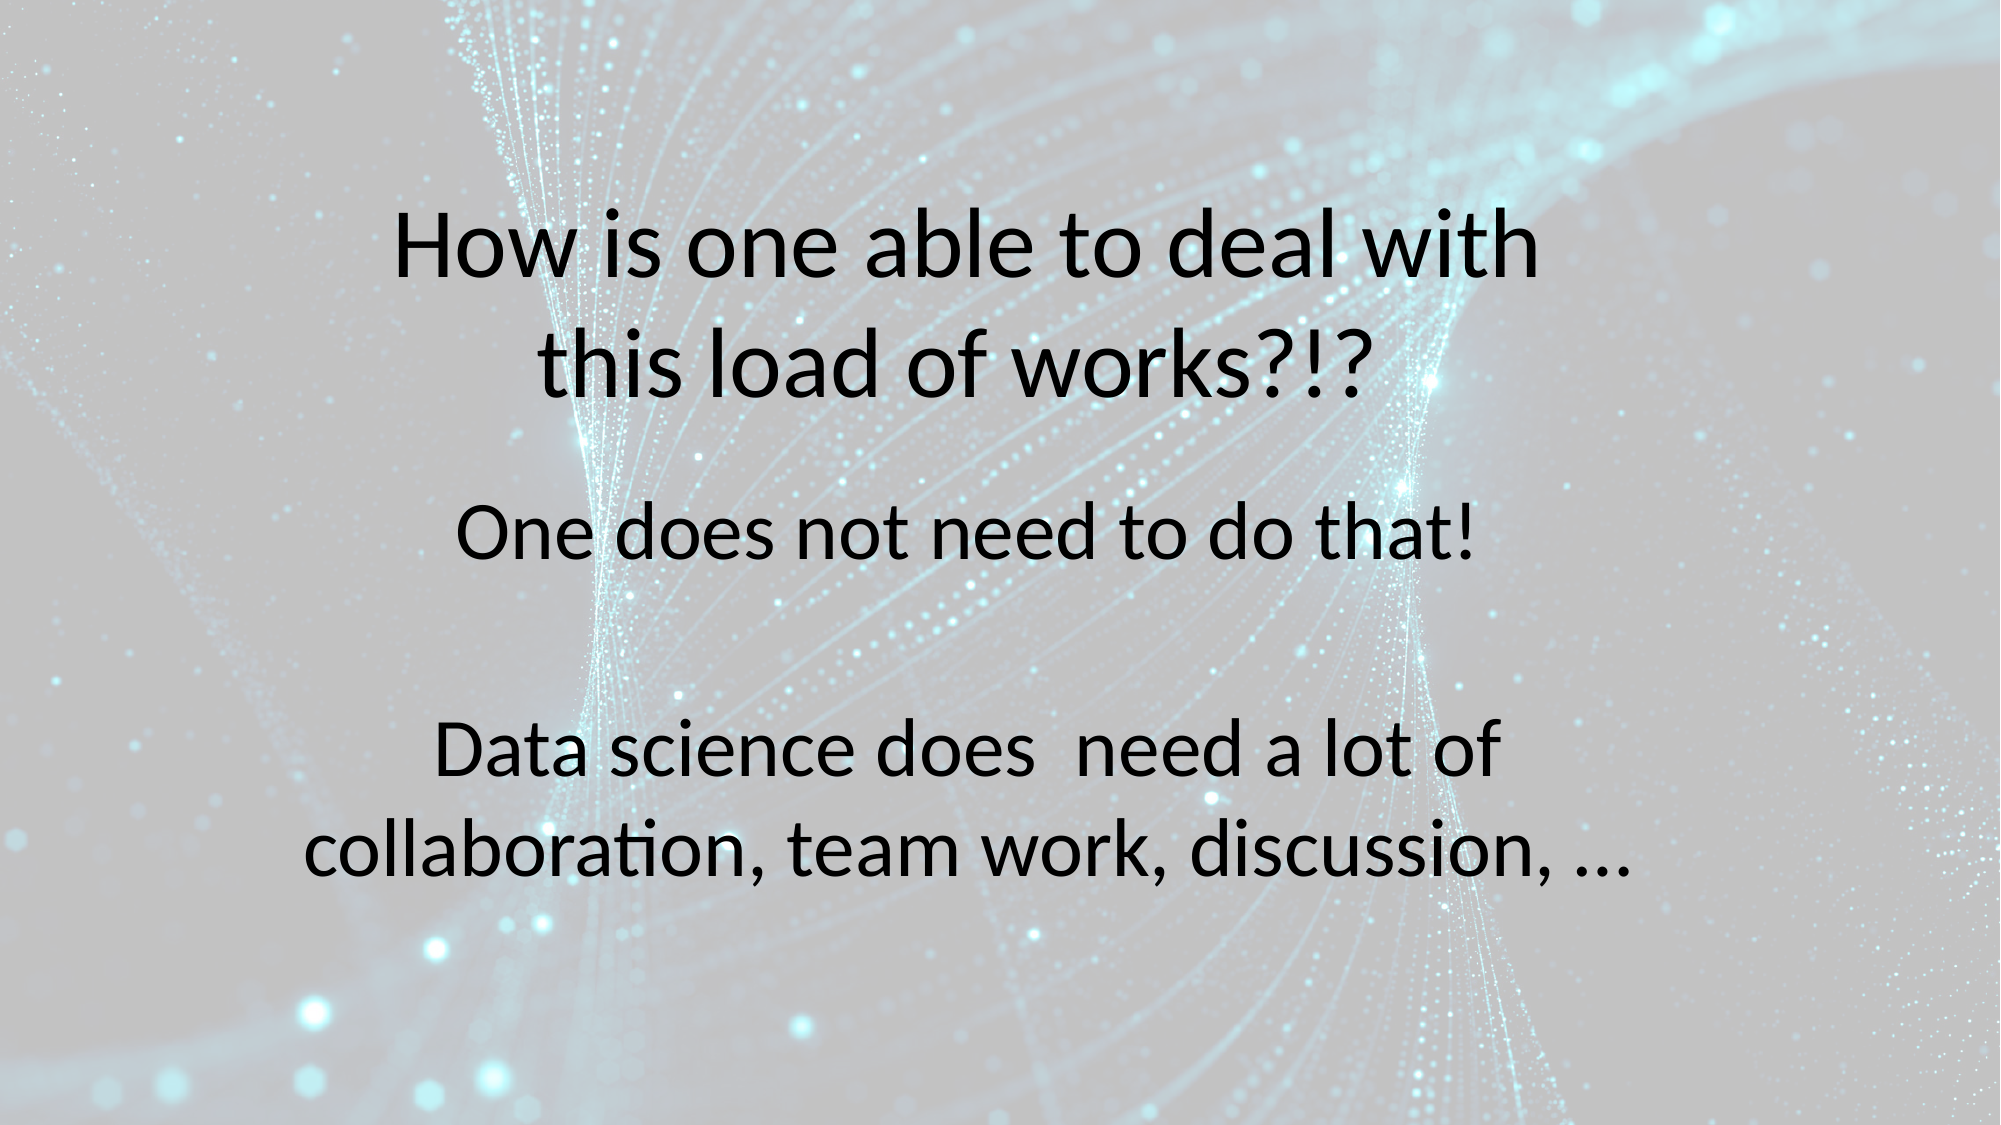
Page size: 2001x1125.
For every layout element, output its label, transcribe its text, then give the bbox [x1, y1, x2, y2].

text_box How is one able to deal with this load of works?!? [368, 169, 1568, 425]
text_box One does not need to do that! [311, 468, 1625, 584]
text_box Data science does need a lot of collaboration, team work, discussion, … [266, 685, 1670, 901]
